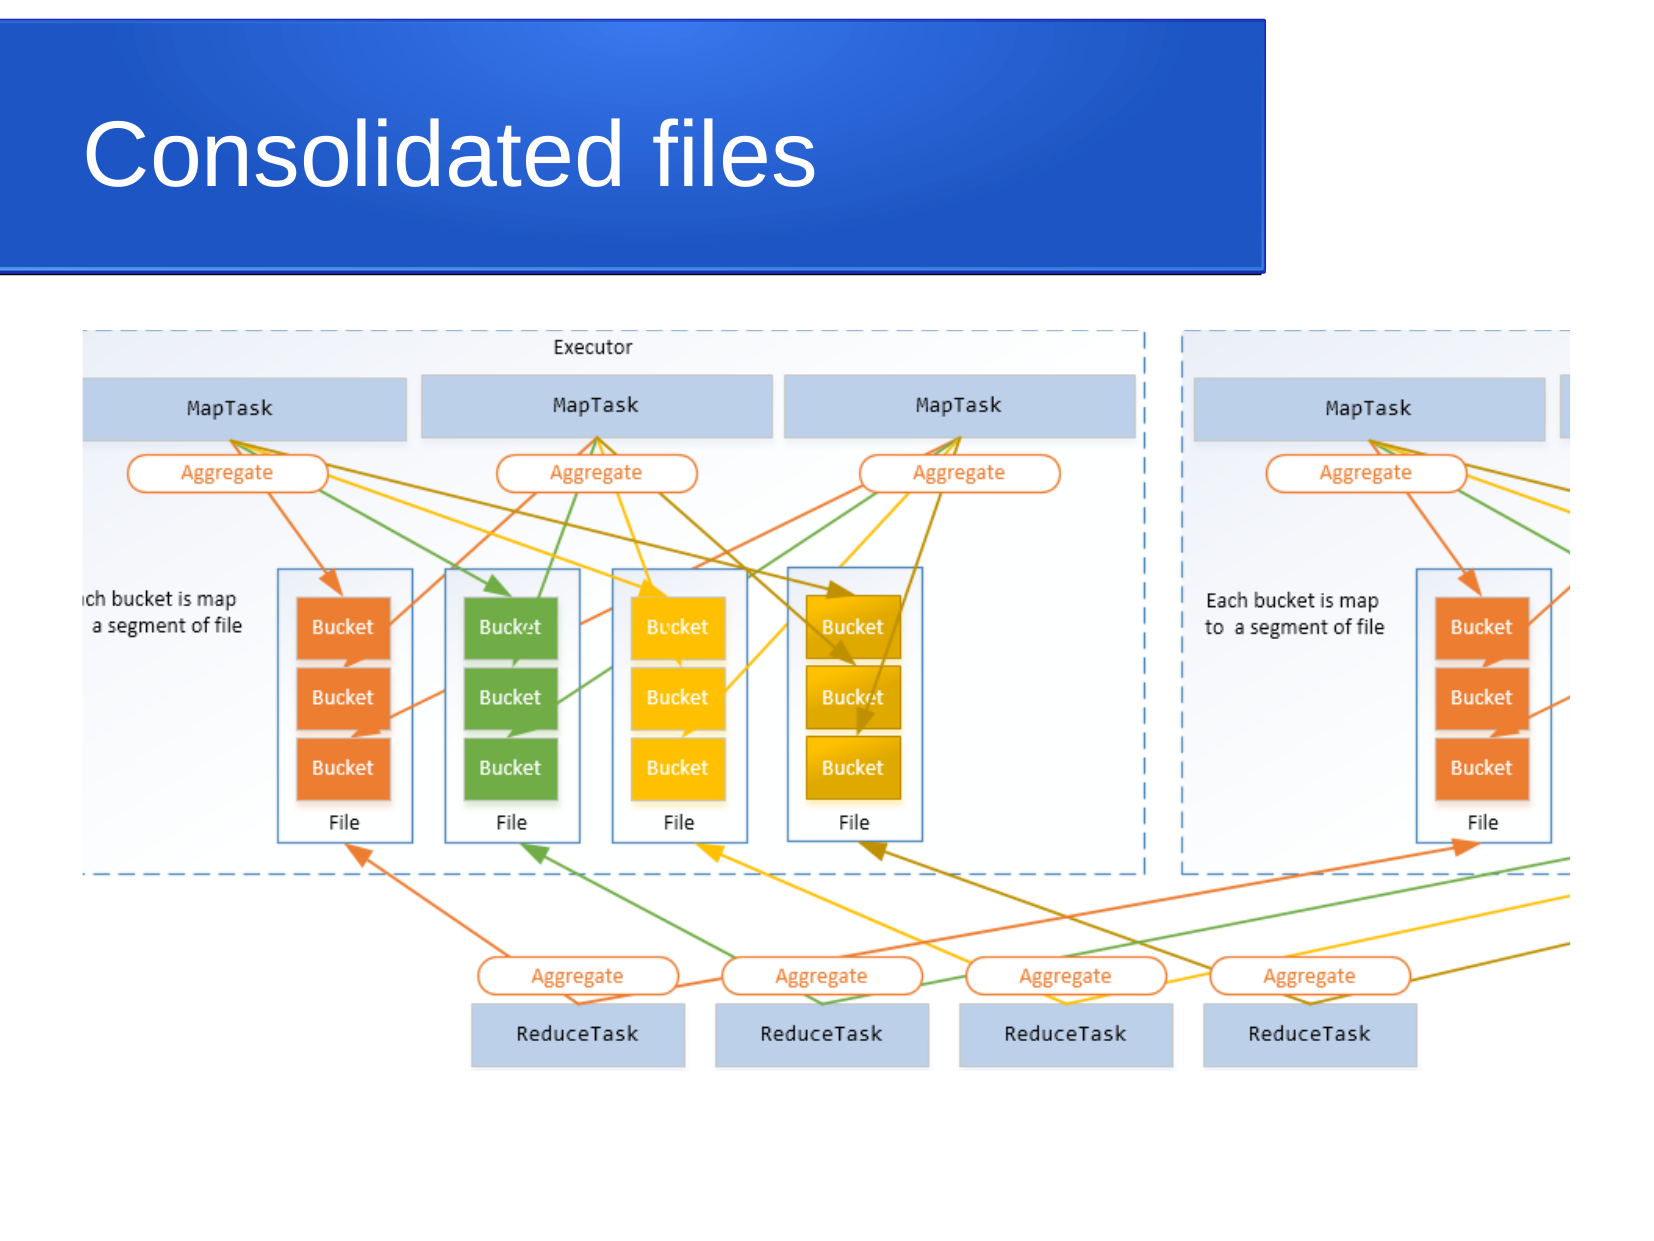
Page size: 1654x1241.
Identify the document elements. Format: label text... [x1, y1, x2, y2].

picture [0, 17, 1269, 282]
text_box [82, 330, 1571, 1071]
text_box Consolidated files [82, 47, 1234, 252]
